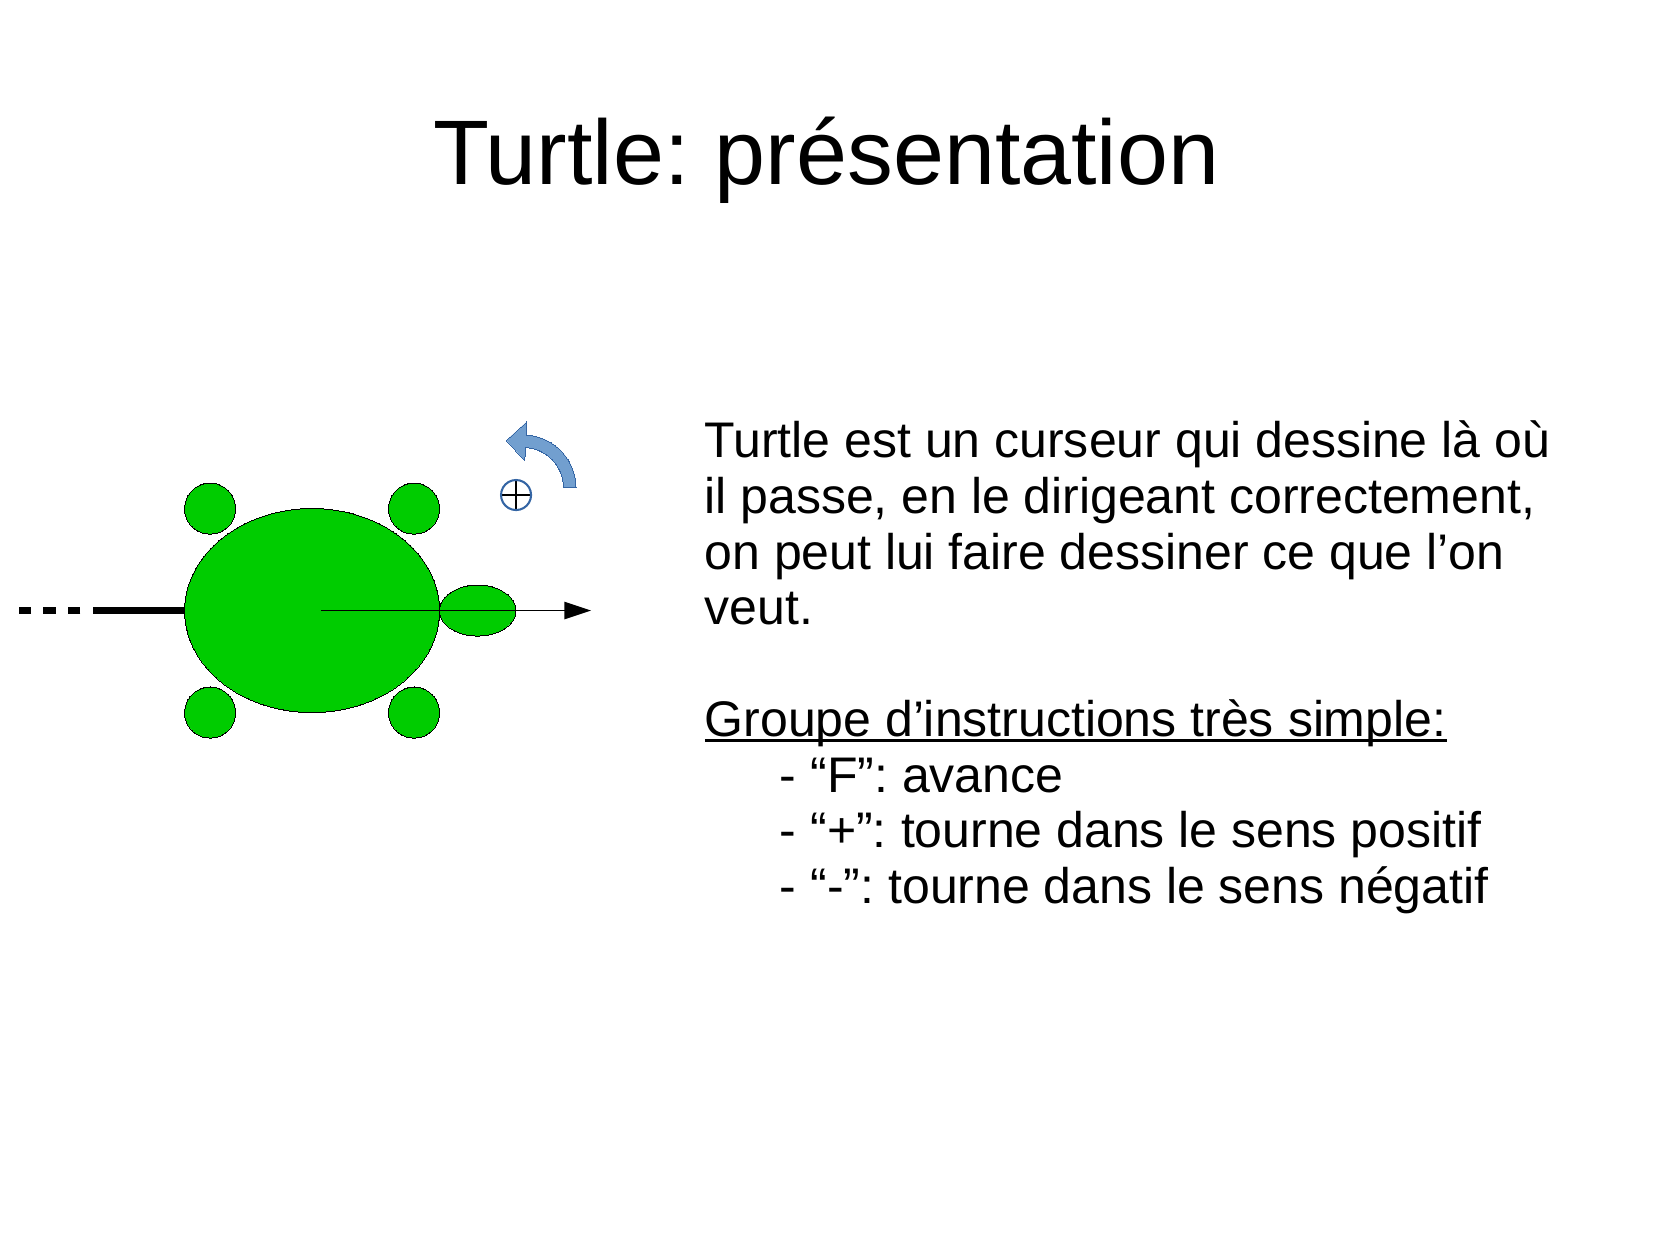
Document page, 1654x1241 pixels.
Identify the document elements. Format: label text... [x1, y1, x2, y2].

title Turtle: présentation [82, 49, 1571, 257]
text_box Turtle est un curseur qui dessine là où il passe, en le dirigeant correctement, on peut lui faire dessiner ce que l’on veut. Groupe d’instructions très simple: - “F”: avance - “+”: tourne dans le sens positif - “-”: tourne dans le sens négatif [690, 405, 1576, 922]
text_box [184, 686, 236, 739]
text_box [388, 483, 440, 535]
text_box [184, 483, 236, 535]
text_box [184, 508, 516, 713]
text_box [388, 686, 440, 739]
text_box [506, 421, 577, 488]
